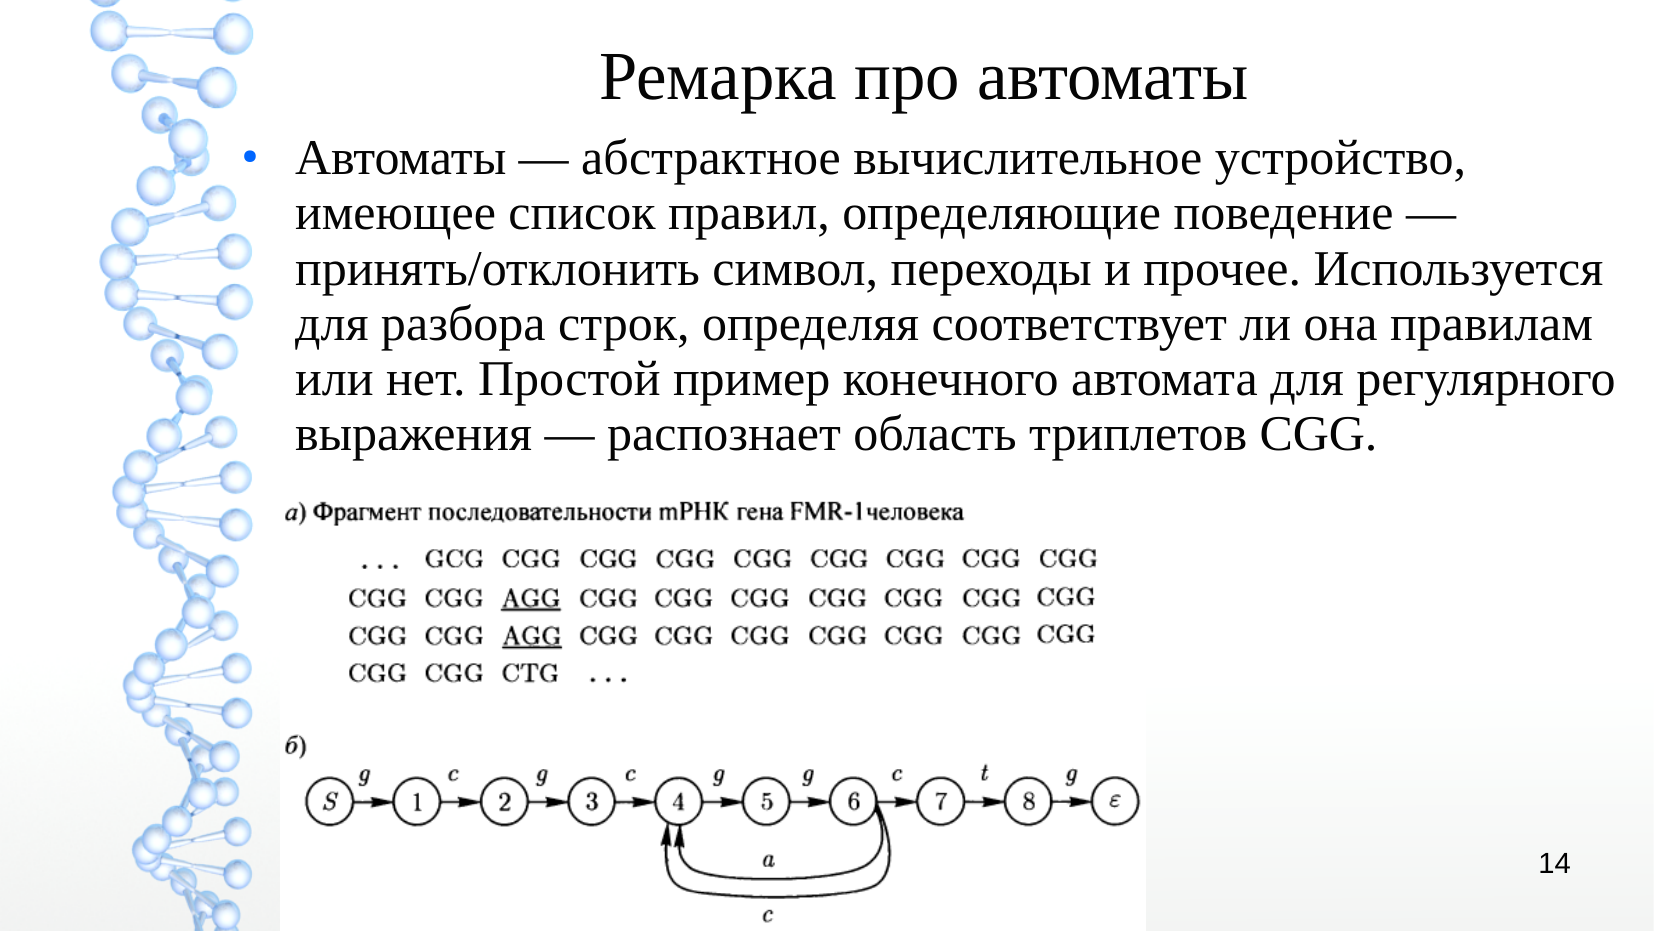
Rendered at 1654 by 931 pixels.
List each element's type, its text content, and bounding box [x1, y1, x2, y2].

title Ремарка про автоматы [259, 0, 1589, 129]
list Автоматы — абстрактное вычислительное устройство, имеющее список правил, определяющие поведение — принять/отклонить символ, переходы и прочее. Используется для разбора строк, определяя соответствует ли она правилам или нет. Простой пример конечного автомата для регулярного выражения — распознает область триплетов CGG. [224, 129, 1619, 815]
picture [0, 0, 1654, 931]
